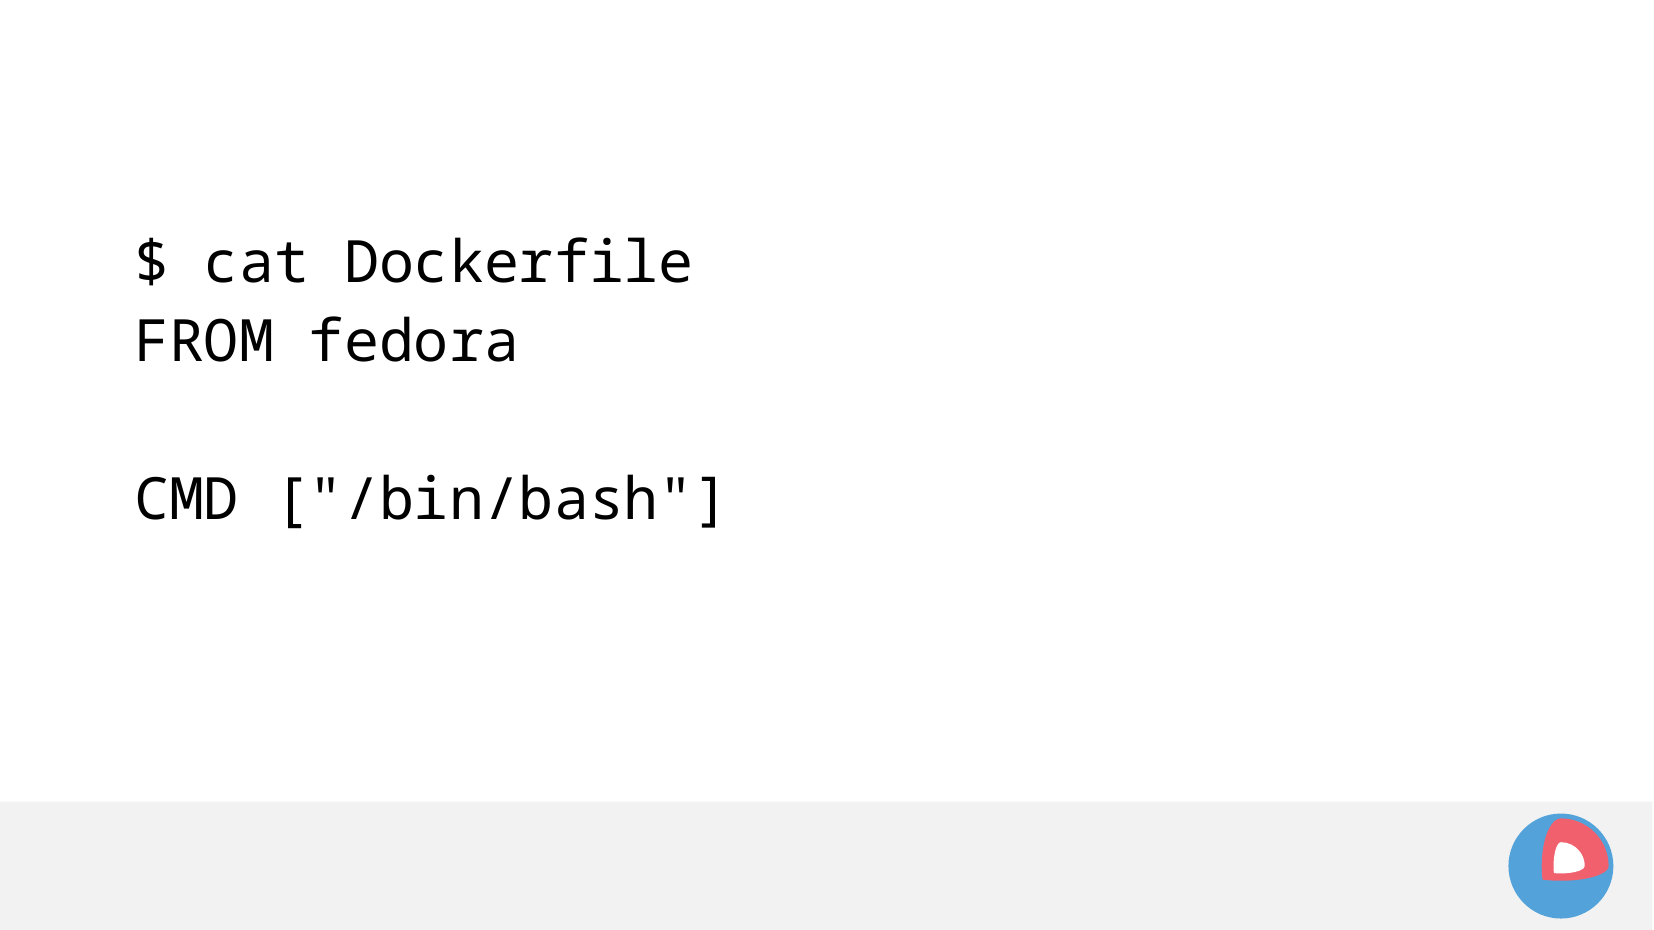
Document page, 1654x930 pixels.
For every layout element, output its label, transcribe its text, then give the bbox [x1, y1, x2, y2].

text_box $ cat Dockerfile FROM fedora CMD ["/bin/bash"] [119, 212, 1573, 484]
